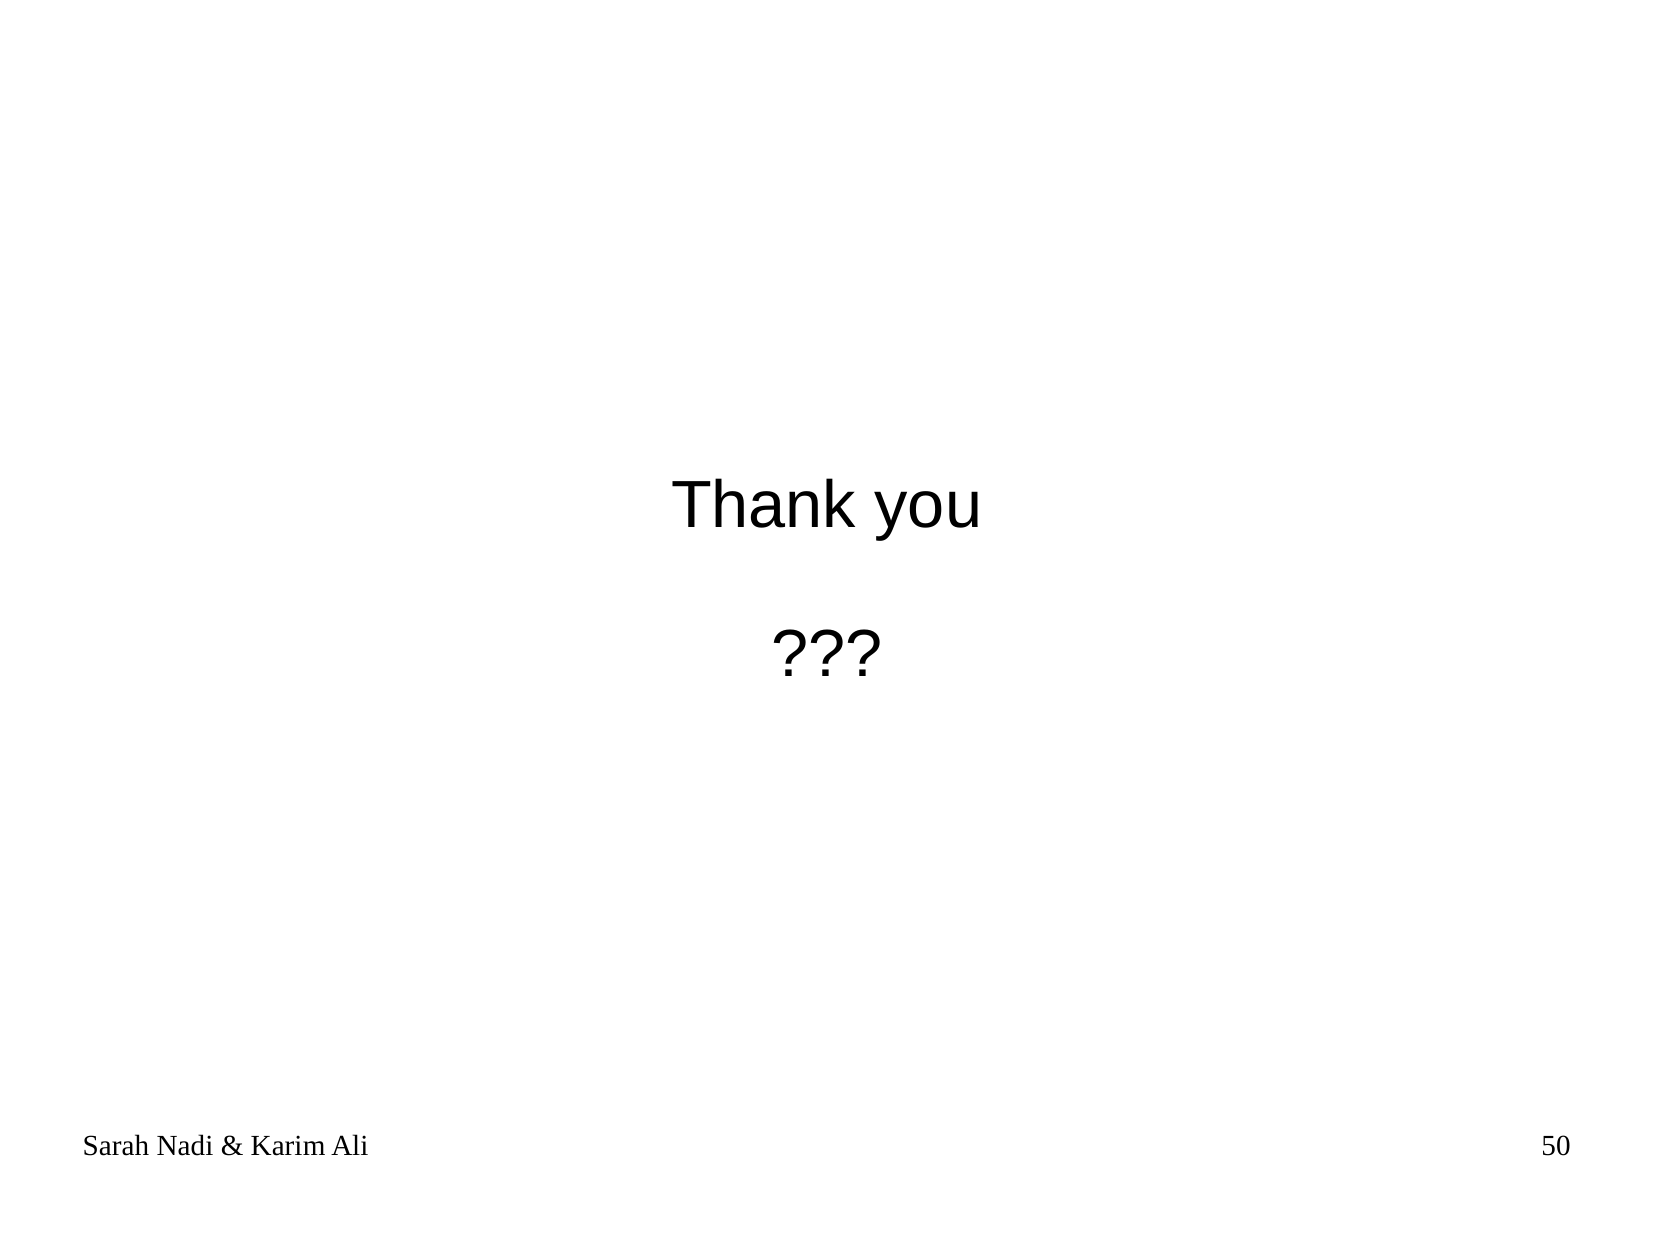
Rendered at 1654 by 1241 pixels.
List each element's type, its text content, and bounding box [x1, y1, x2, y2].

subtitle Thank you ??? [82, 56, 1571, 1102]
